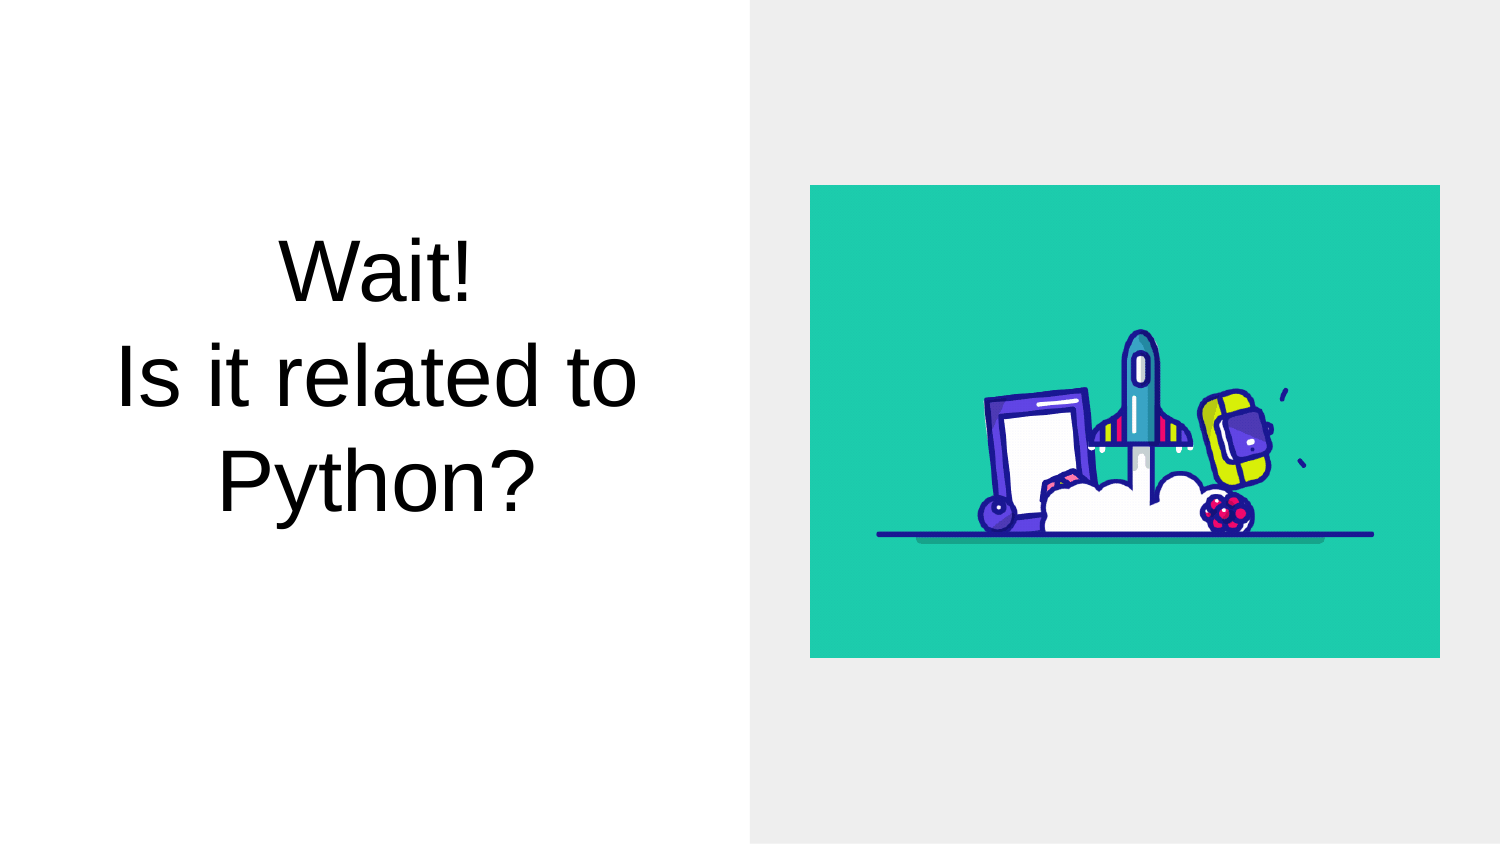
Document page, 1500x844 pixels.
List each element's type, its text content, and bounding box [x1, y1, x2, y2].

picture [810, 185, 1440, 658]
title Wait! Is it related to Python? [45, 300, 709, 544]
